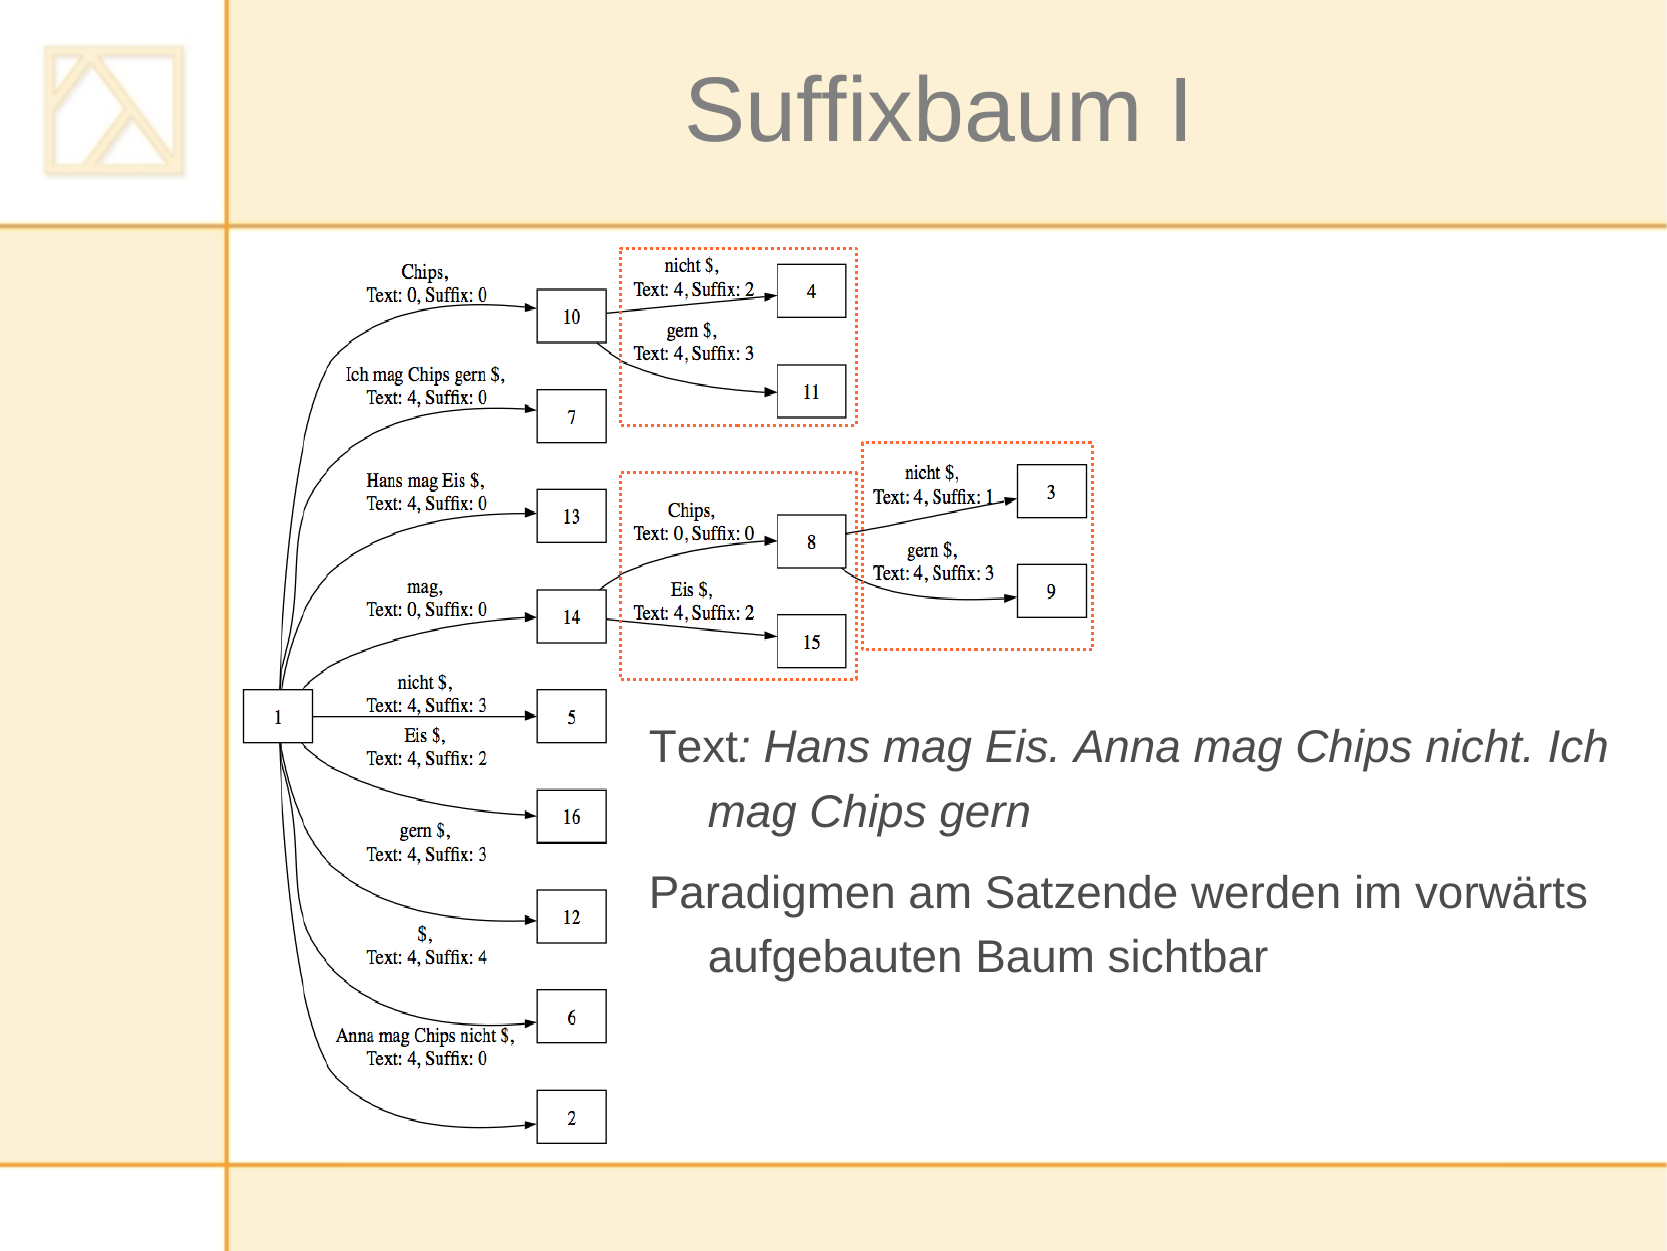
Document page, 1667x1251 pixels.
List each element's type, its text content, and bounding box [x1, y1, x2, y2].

title Suffixbaum I [268, 0, 1611, 238]
picture [0, 0, 1667, 1251]
list Text: Hans mag Eis. Anna mag Chips nicht. Ich mag Chips gern Paradigmen am Satzende werden im vorwärts aufgebauten Baum sichtbar [620, 708, 1625, 1152]
